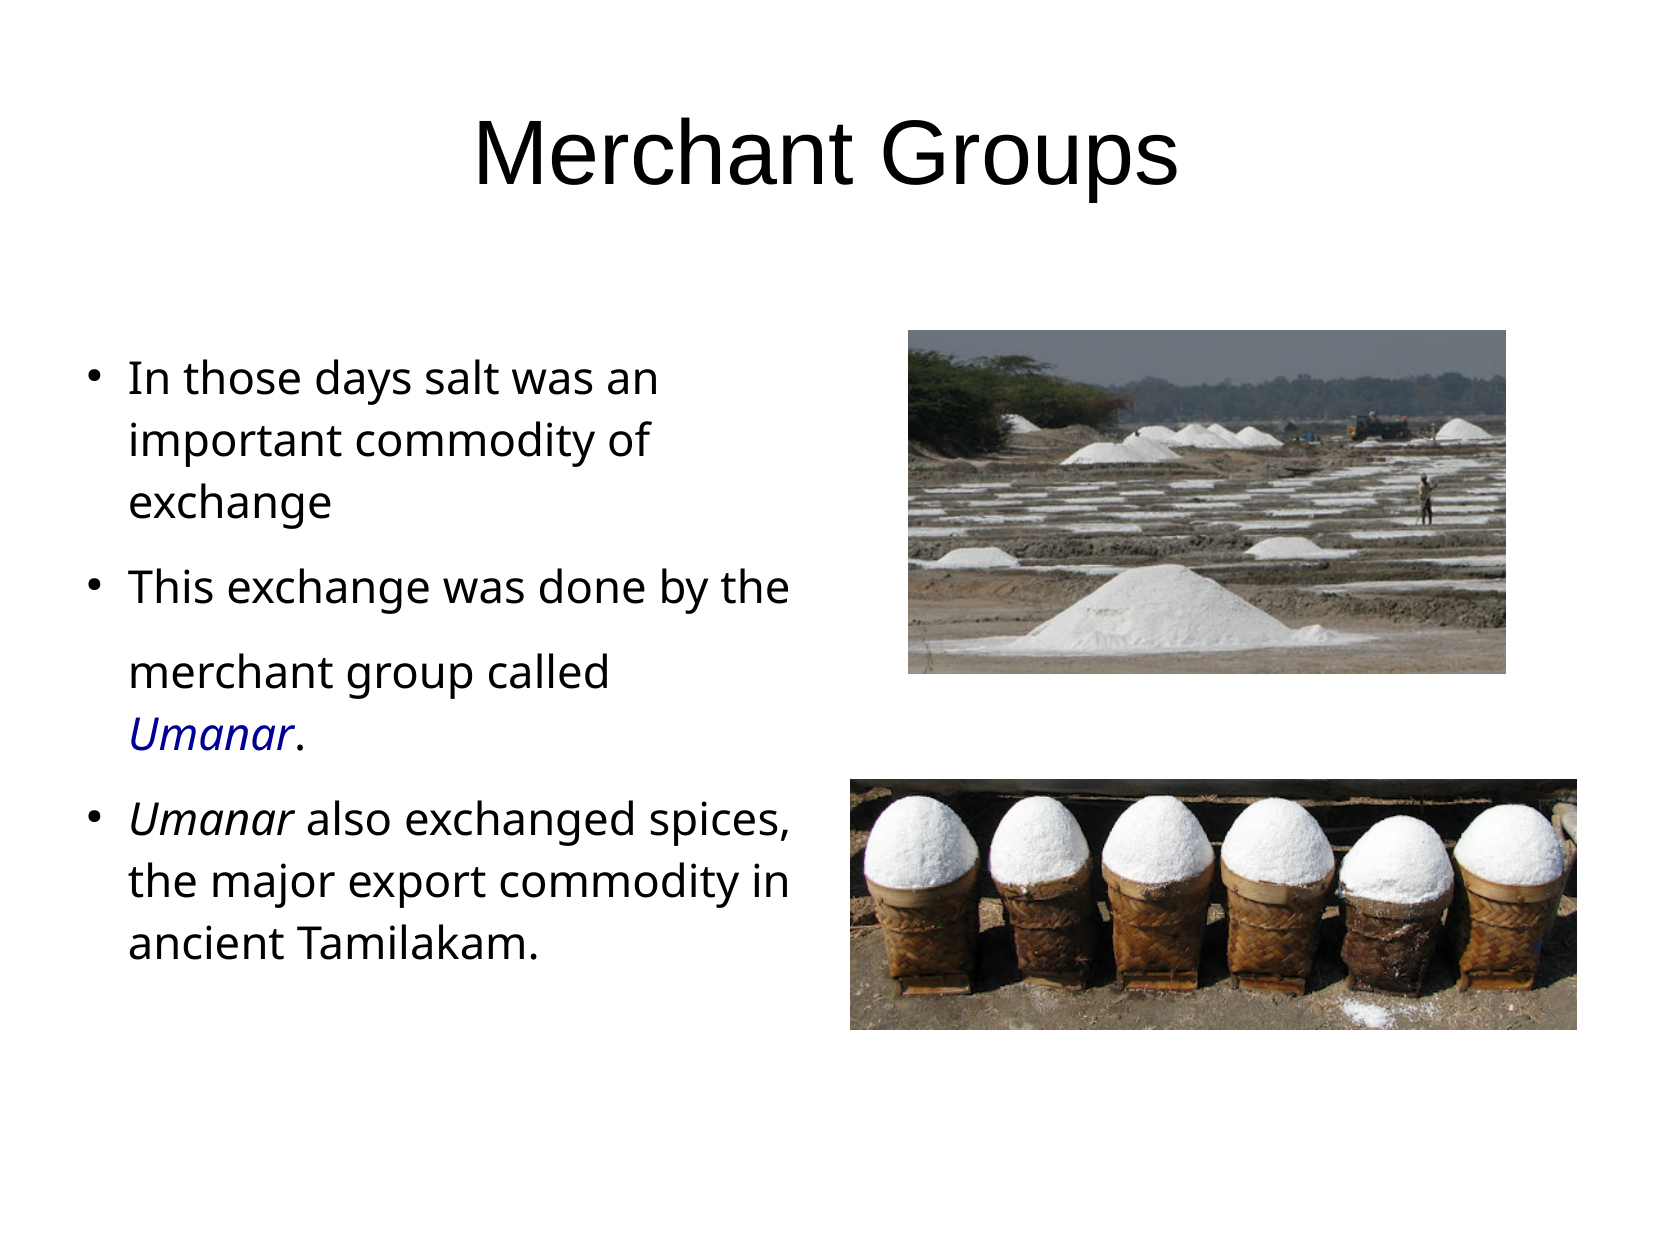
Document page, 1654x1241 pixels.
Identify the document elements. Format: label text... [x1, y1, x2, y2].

picture [850, 779, 1577, 1030]
list In those days salt was an important commodity of exchange This exchange was done by the merchant group called Umanar. Umanar also exchanged spices, the major export commodity in ancient Tamilakam. [72, 345, 799, 1065]
picture [908, 330, 1506, 674]
title Merchant Groups [82, 49, 1571, 257]
